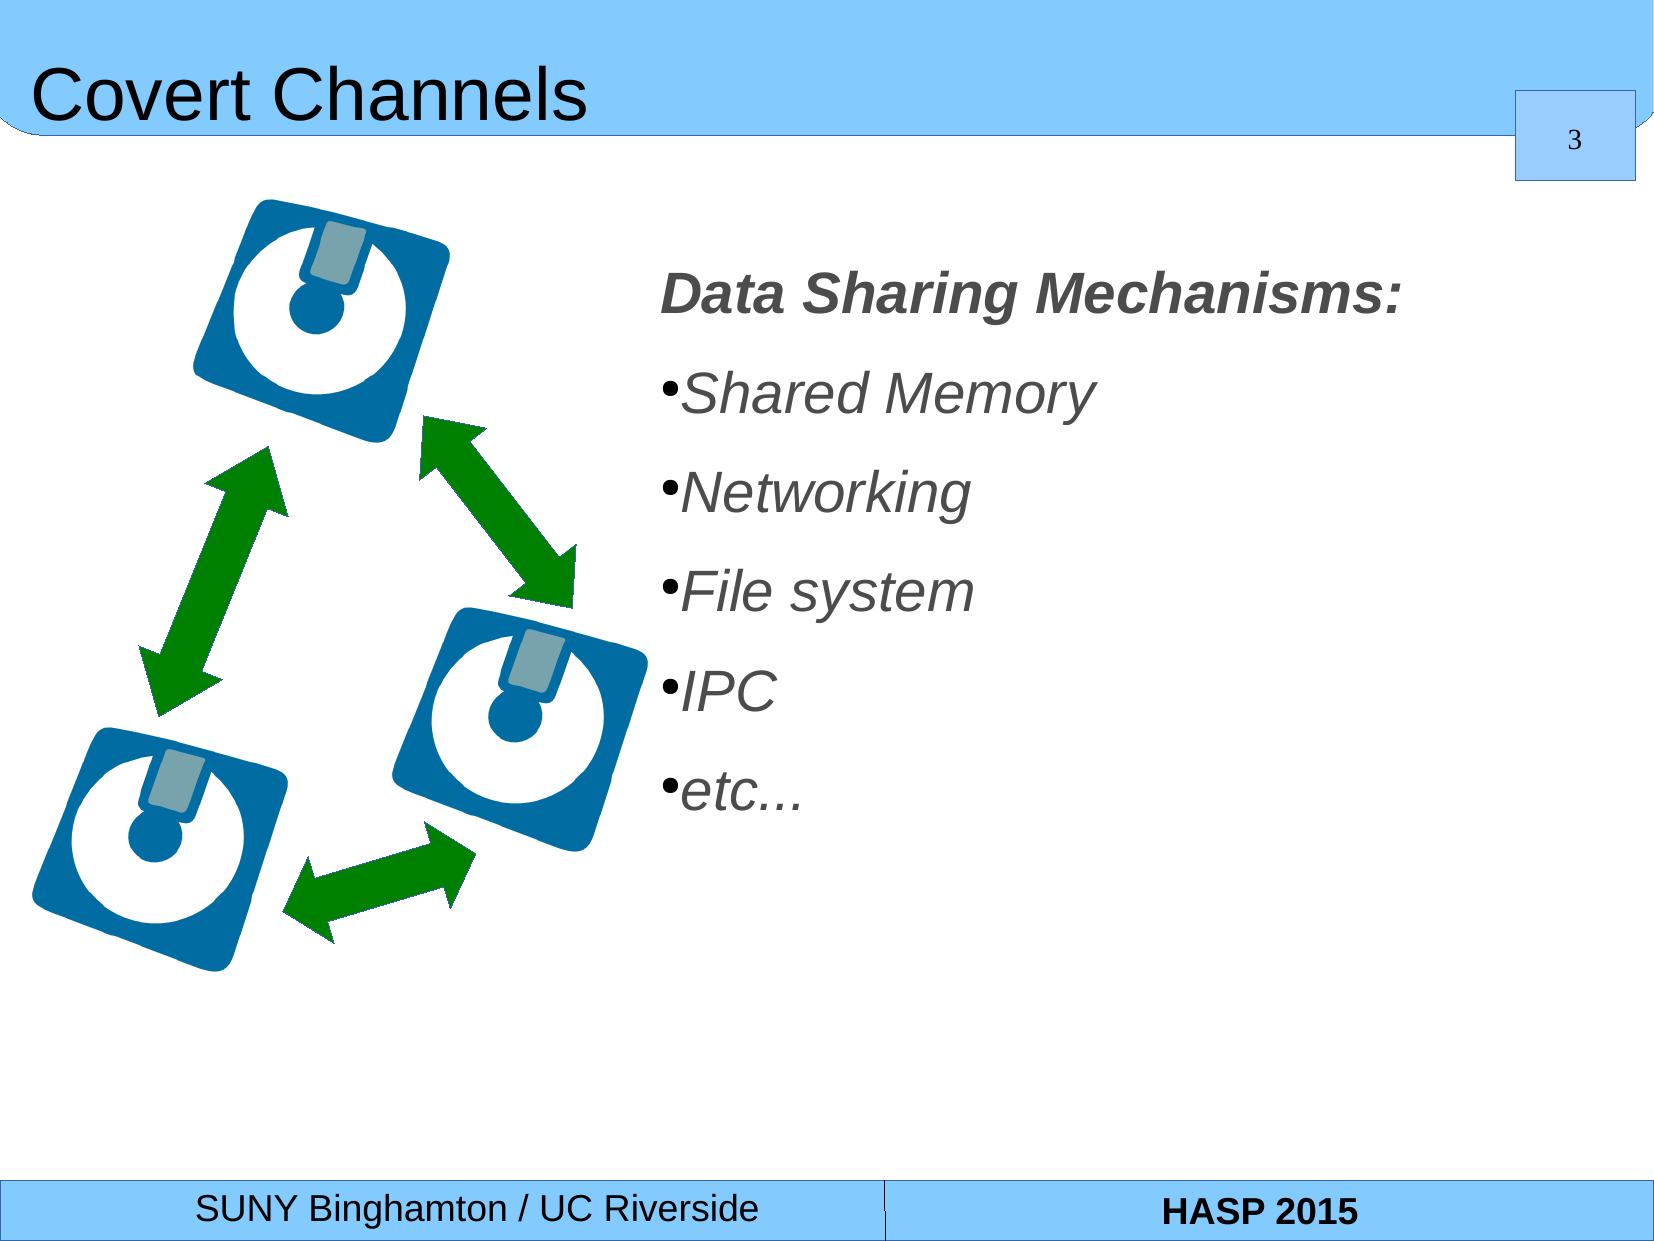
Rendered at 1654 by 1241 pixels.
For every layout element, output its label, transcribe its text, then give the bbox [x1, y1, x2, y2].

text_box [138, 446, 289, 717]
text_box [419, 415, 577, 609]
picture [30, 720, 289, 979]
text_box [282, 821, 476, 944]
title Covert Channels [30, 45, 1636, 131]
picture [390, 600, 649, 859]
list Data Sharing Mechanisms: Shared Memory Networking File system IPC etc... [660, 255, 1606, 976]
text_box [1515, 131, 1636, 166]
picture [191, 191, 451, 451]
